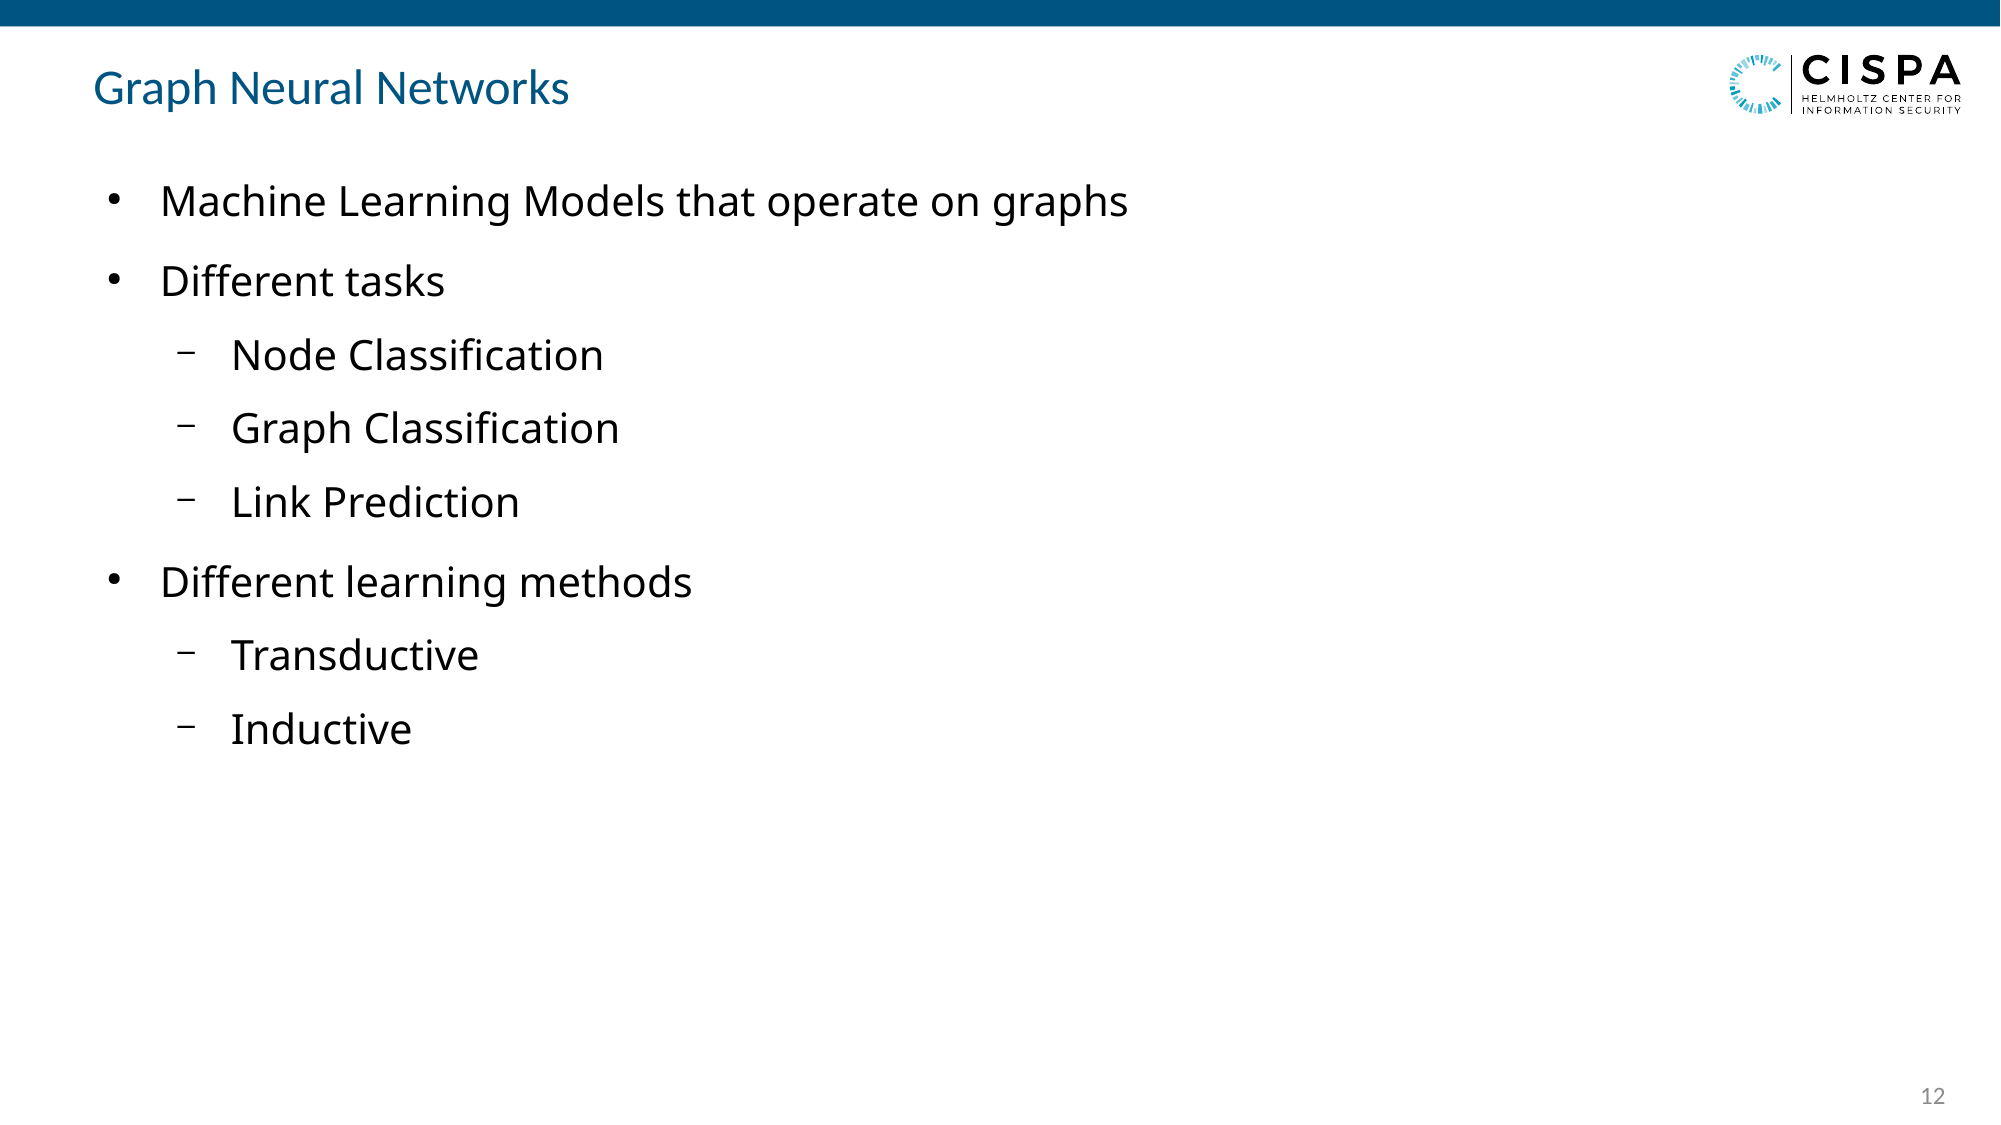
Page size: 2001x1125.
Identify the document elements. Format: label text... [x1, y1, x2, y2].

list Machine Learning Models that operate on graphs Different tasks Node Classification Graph Classification Link Prediction Different learning methods Transductive Inductive [78, 170, 1922, 1024]
title Graph Neural Networks [78, 38, 1699, 131]
slide_number <number> [1870, 1065, 1961, 1125]
